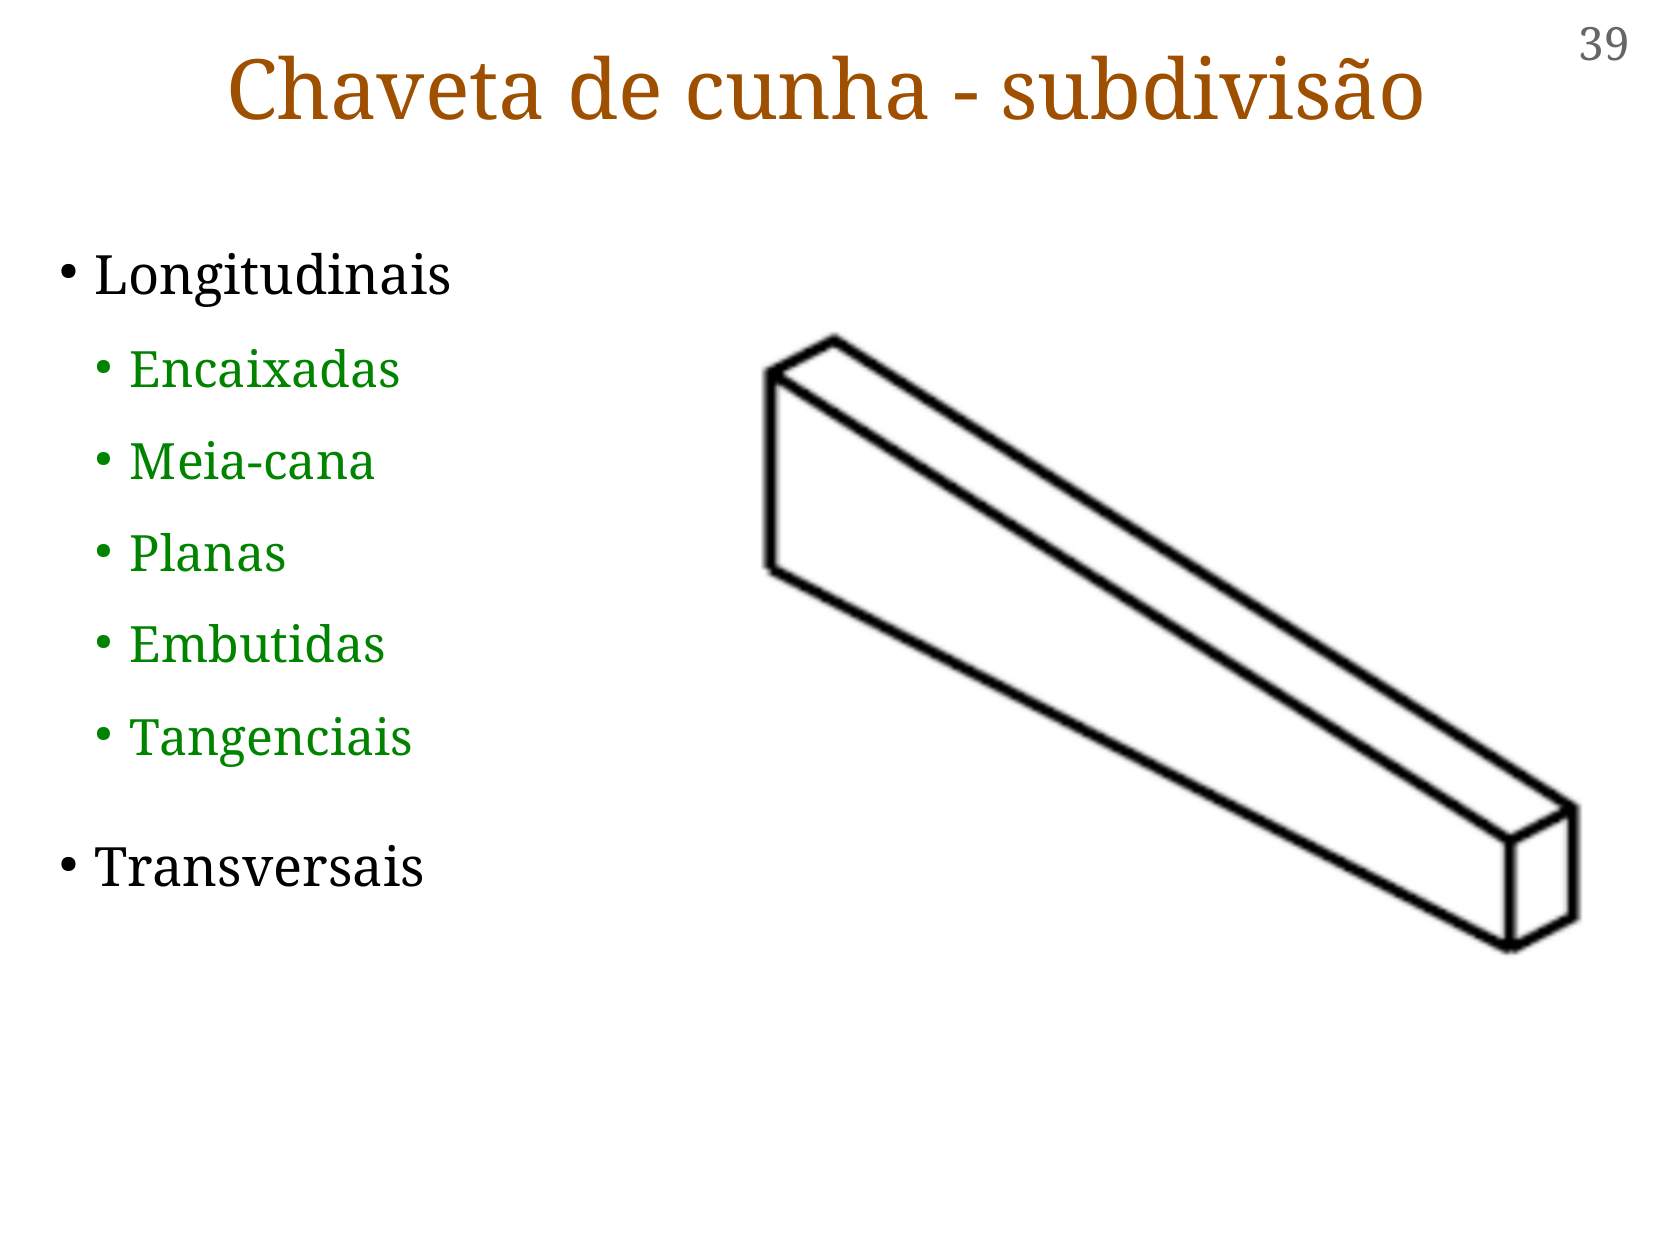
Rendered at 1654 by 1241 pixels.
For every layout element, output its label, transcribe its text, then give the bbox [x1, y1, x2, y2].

picture [744, 318, 1587, 960]
list Longitudinais Encaixadas Meia-cana Planas Embutidas Tangenciais Transversais [59, 236, 1595, 1211]
title Chaveta de cunha - subdivisão [59, 29, 1595, 148]
